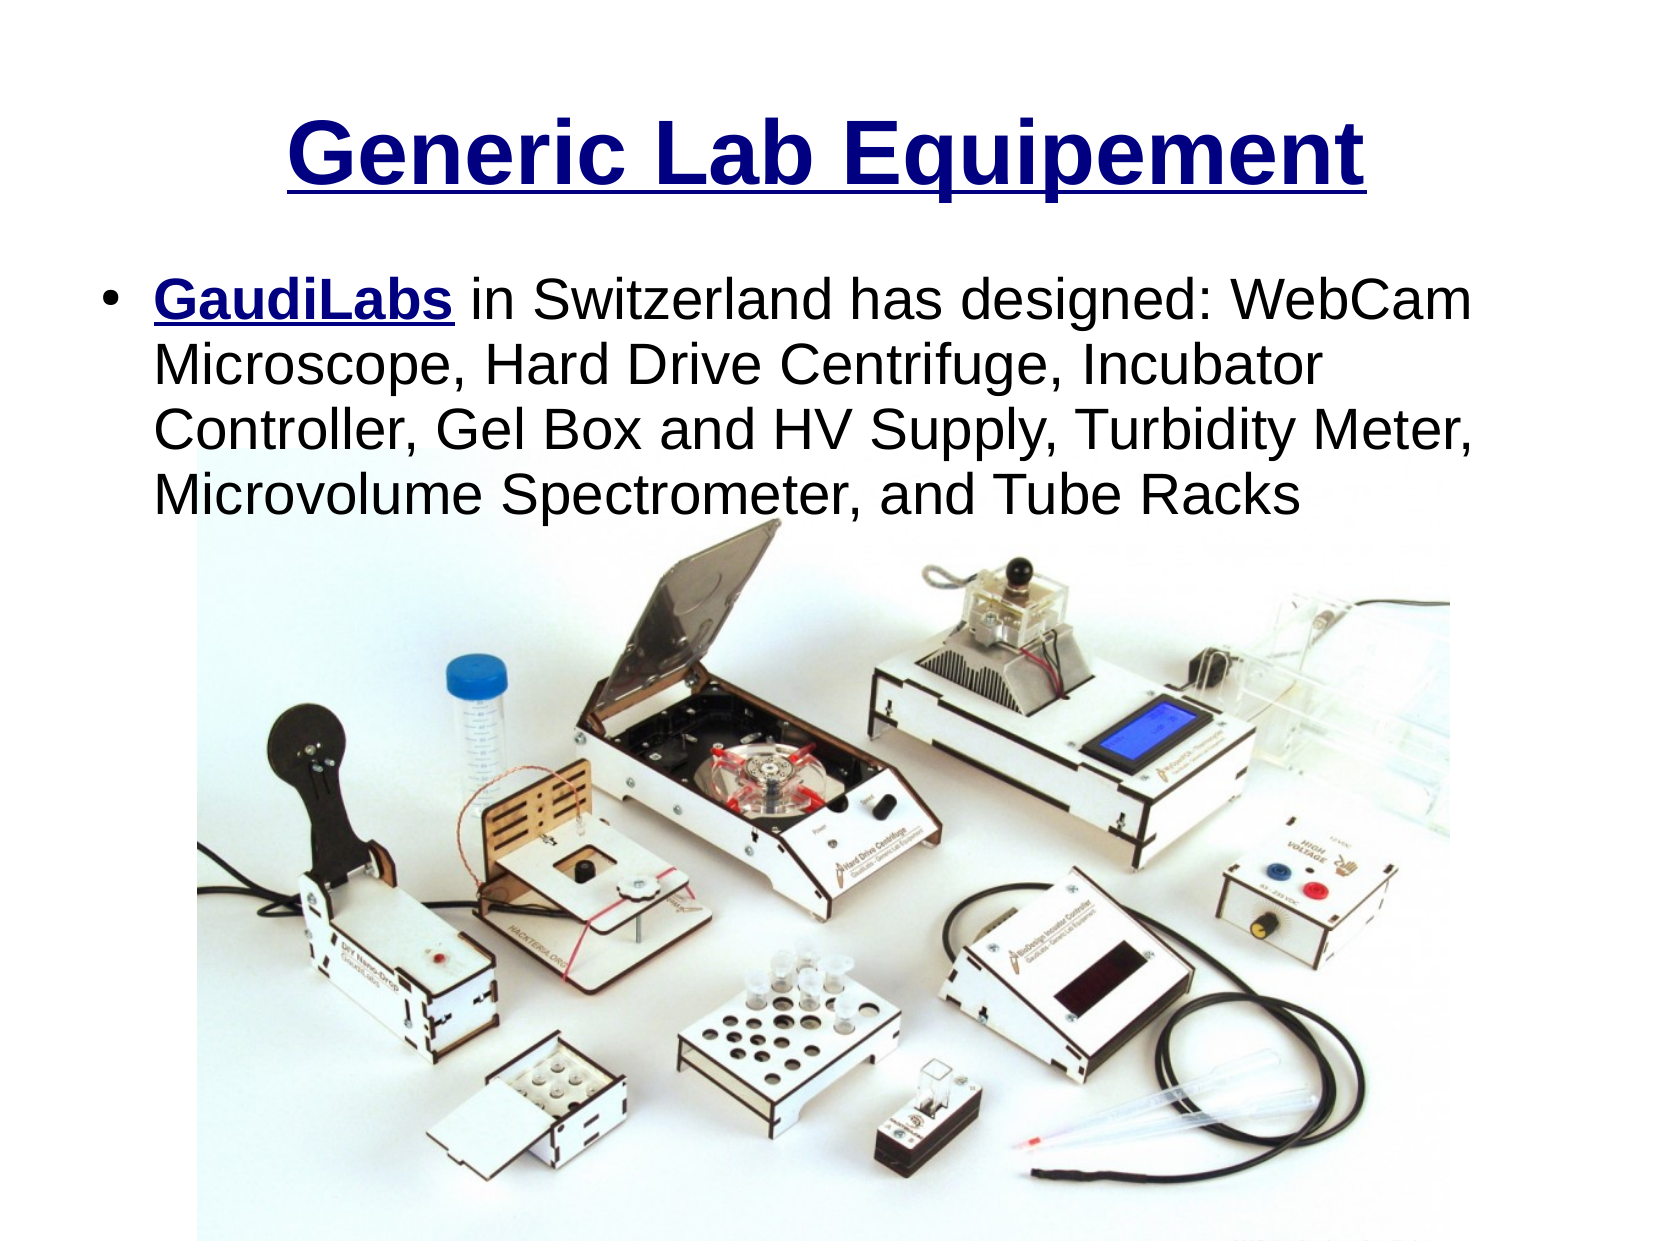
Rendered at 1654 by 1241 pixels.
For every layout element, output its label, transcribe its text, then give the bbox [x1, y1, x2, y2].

list GaudiLabs in Switzerland has designed: WebCam Microscope, Hard Drive Centrifuge, Incubator Controller, Gel Box and HV Supply, Turbidity Meter, Microvolume Spectrometer, and Tube Racks [82, 266, 1571, 986]
title Generic Lab Equipement [82, 49, 1571, 257]
picture [197, 986, 1450, 1241]
